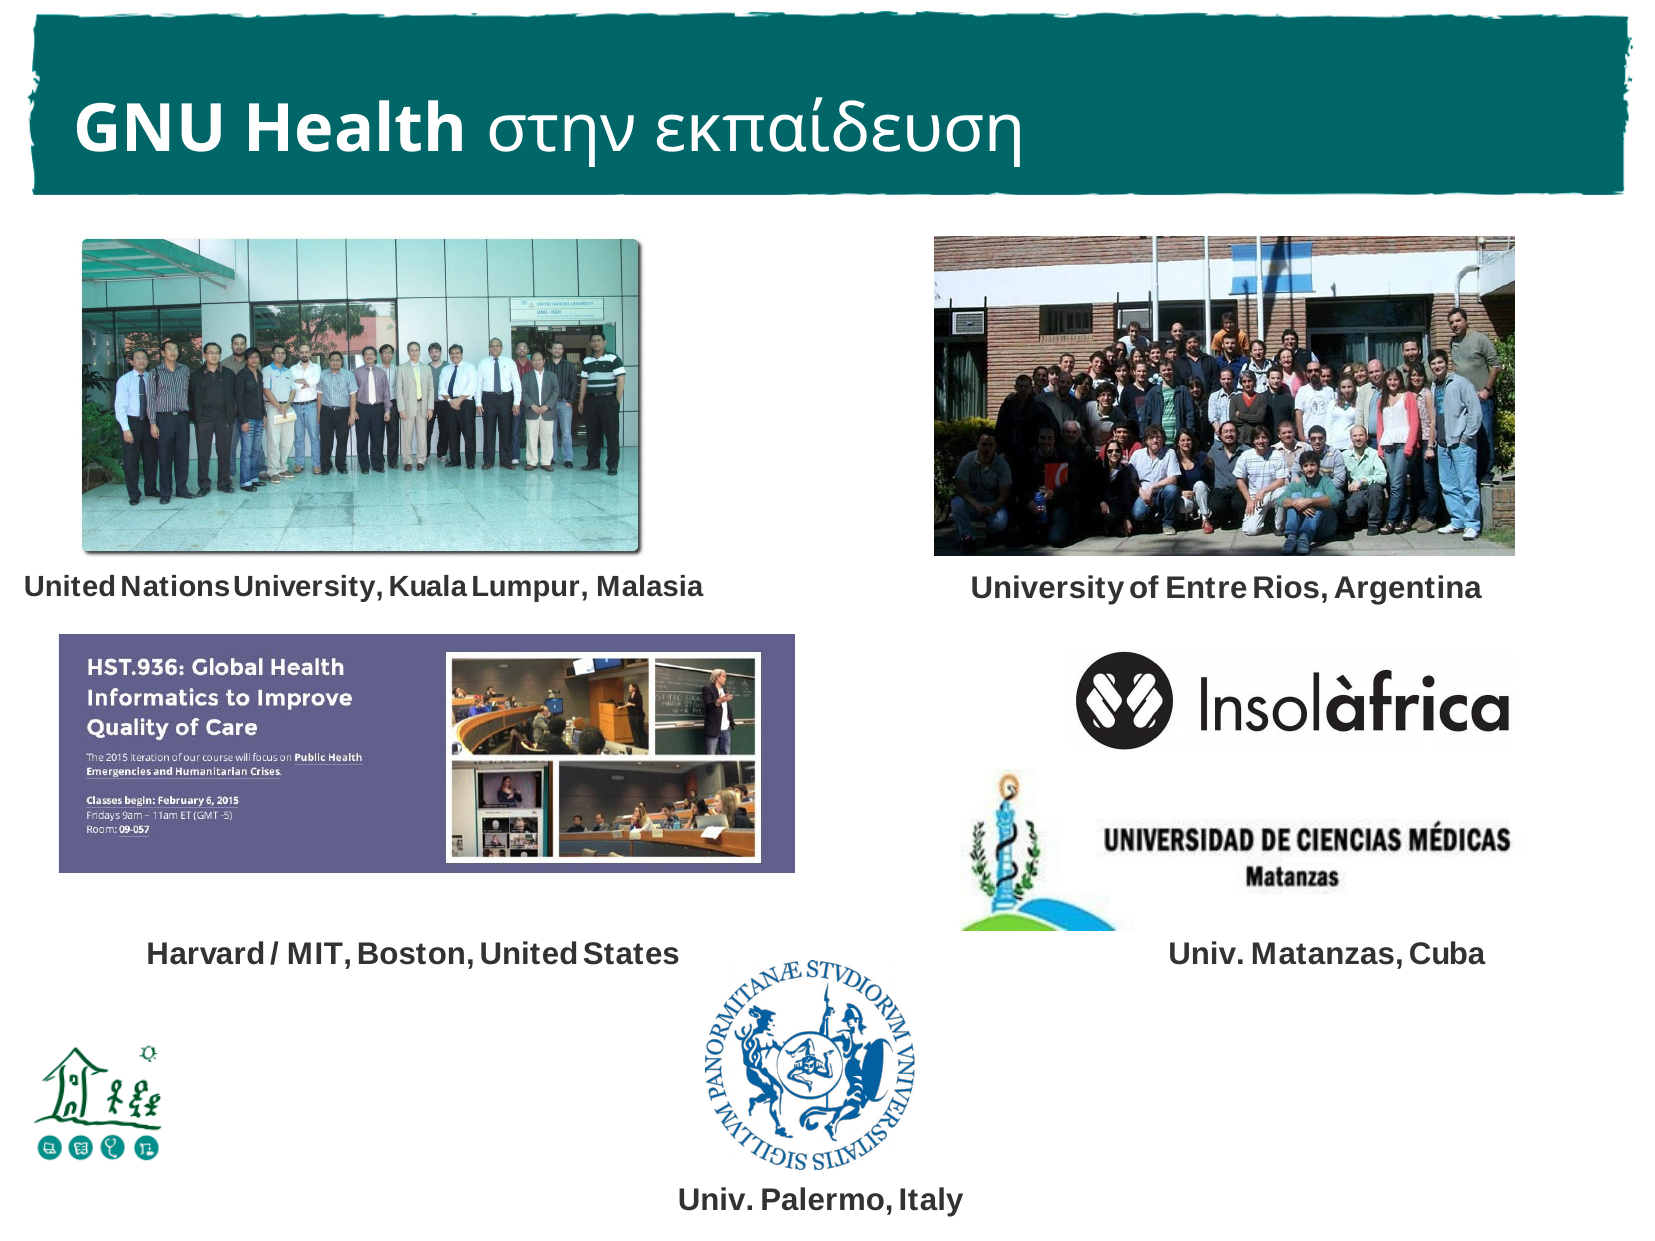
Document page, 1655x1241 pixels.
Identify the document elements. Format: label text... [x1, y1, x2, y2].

picture [0, 0, 1654, 1211]
text_box [705, 1025, 917, 1169]
text_box UniversityofEntreRios,Argentina [968, 567, 1548, 643]
text_box UnitedNationsUniversity,KualaLumpur, Malasia [21, 566, 709, 637]
text_box [80, 236, 645, 558]
text_box [59, 634, 795, 872]
text_box Univ.Palermo,Italy [675, 1179, 972, 1217]
text_box Harvard/MIT,Boston,UnitedStates Univ.Matanzas,Cuba [59, 933, 1533, 1025]
text_box [1067, 650, 1515, 749]
text_box [934, 236, 1515, 555]
title GNU Health στην εκπαίδευση [48, 62, 1607, 167]
text_box [960, 769, 1626, 930]
